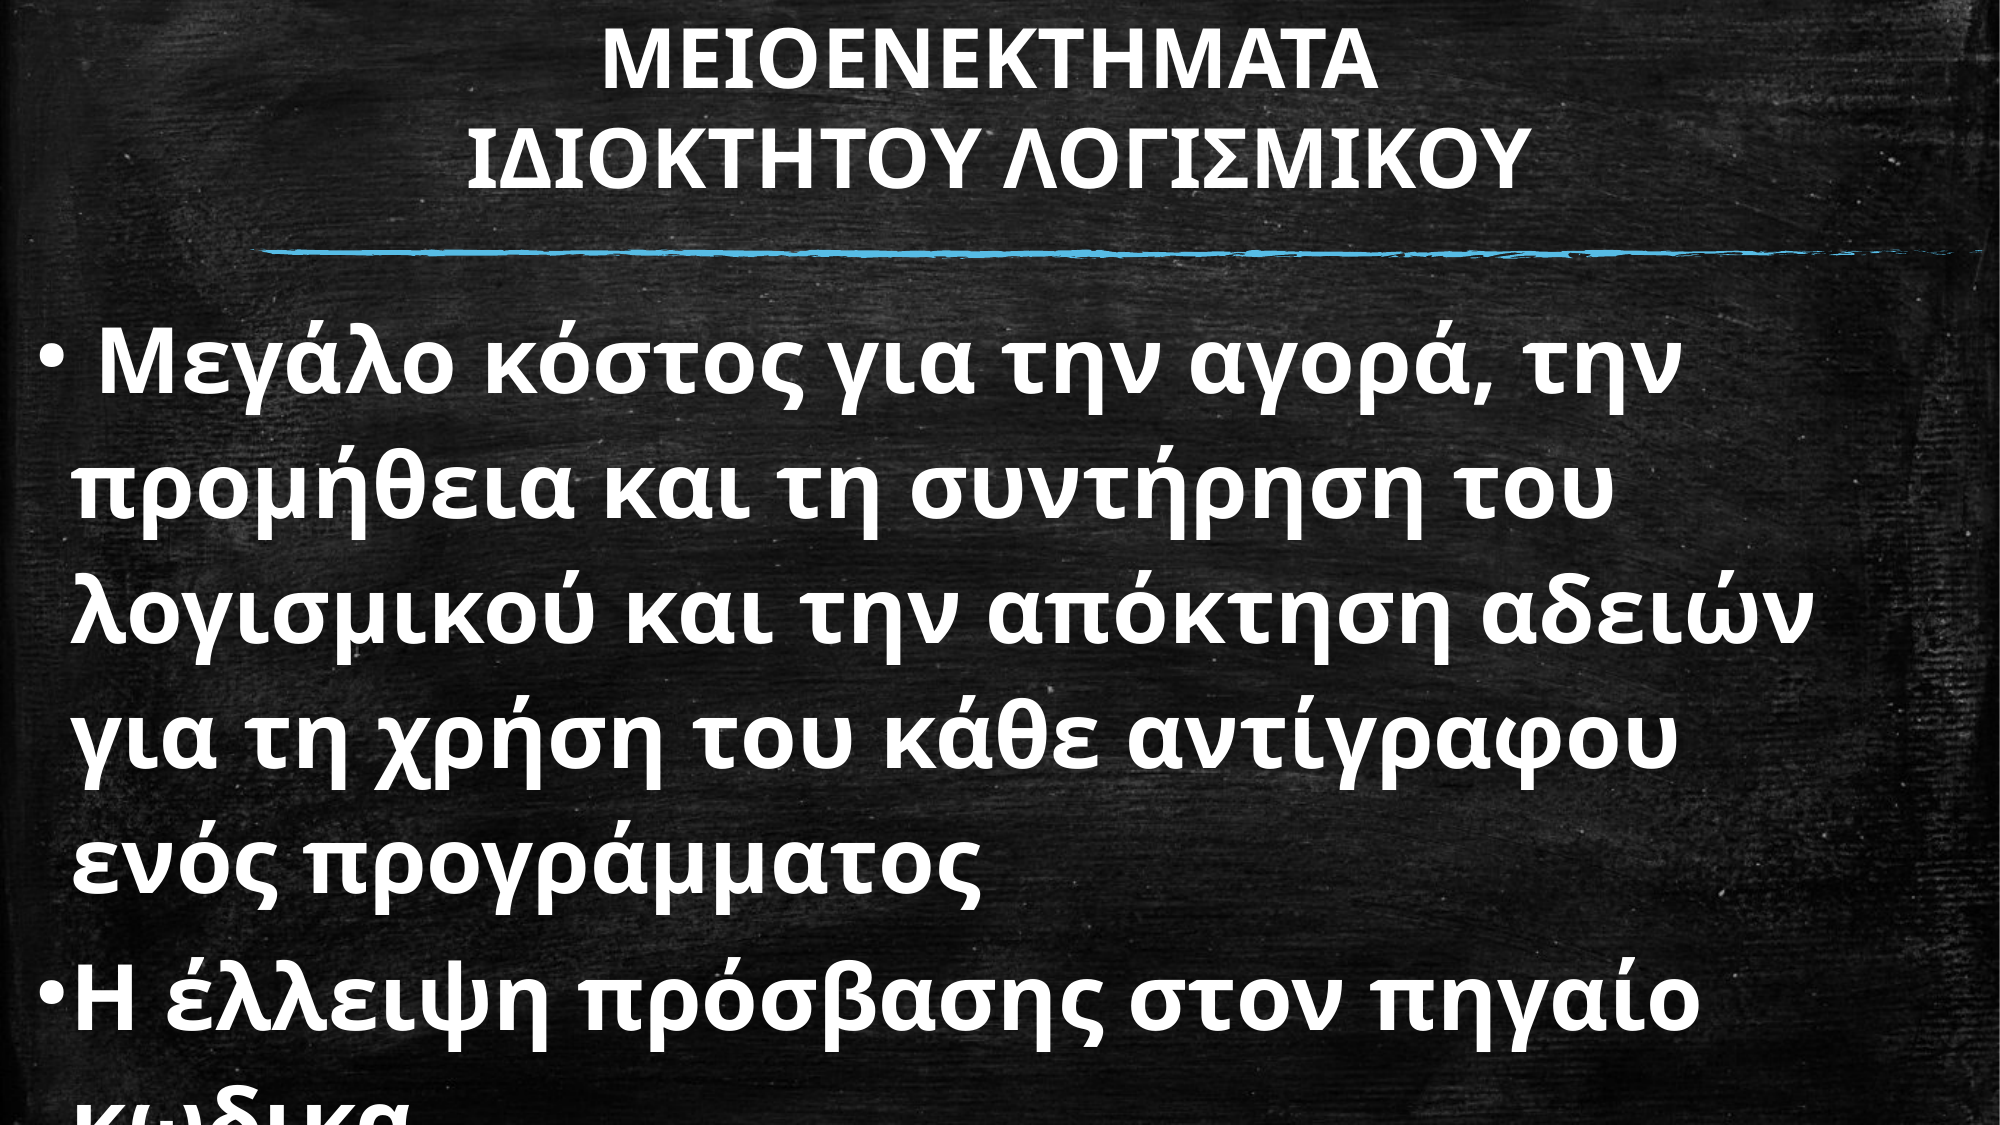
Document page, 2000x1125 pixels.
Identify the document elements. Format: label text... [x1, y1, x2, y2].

subtitle Μεγάλο κόστος για την αγορά, την προμήθεια και τη συντήρηση του λογισμικού και την απόκτηση αδειών για τη χρήση του κάθε αντίγραφου ενός προγράμματος Η έλλειψη πρόσβασης στον πηγαίο κωδικα [35, 295, 1902, 1125]
title ΜΕΙΟΕΝΕΚΤΗΜΑΤΑ ΙΔΙΟΚΤΗΤΟΥ ΛΟΓΙΣΜΙΚΟΥ [249, 45, 1750, 213]
picture [0, 0, 2000, 1125]
